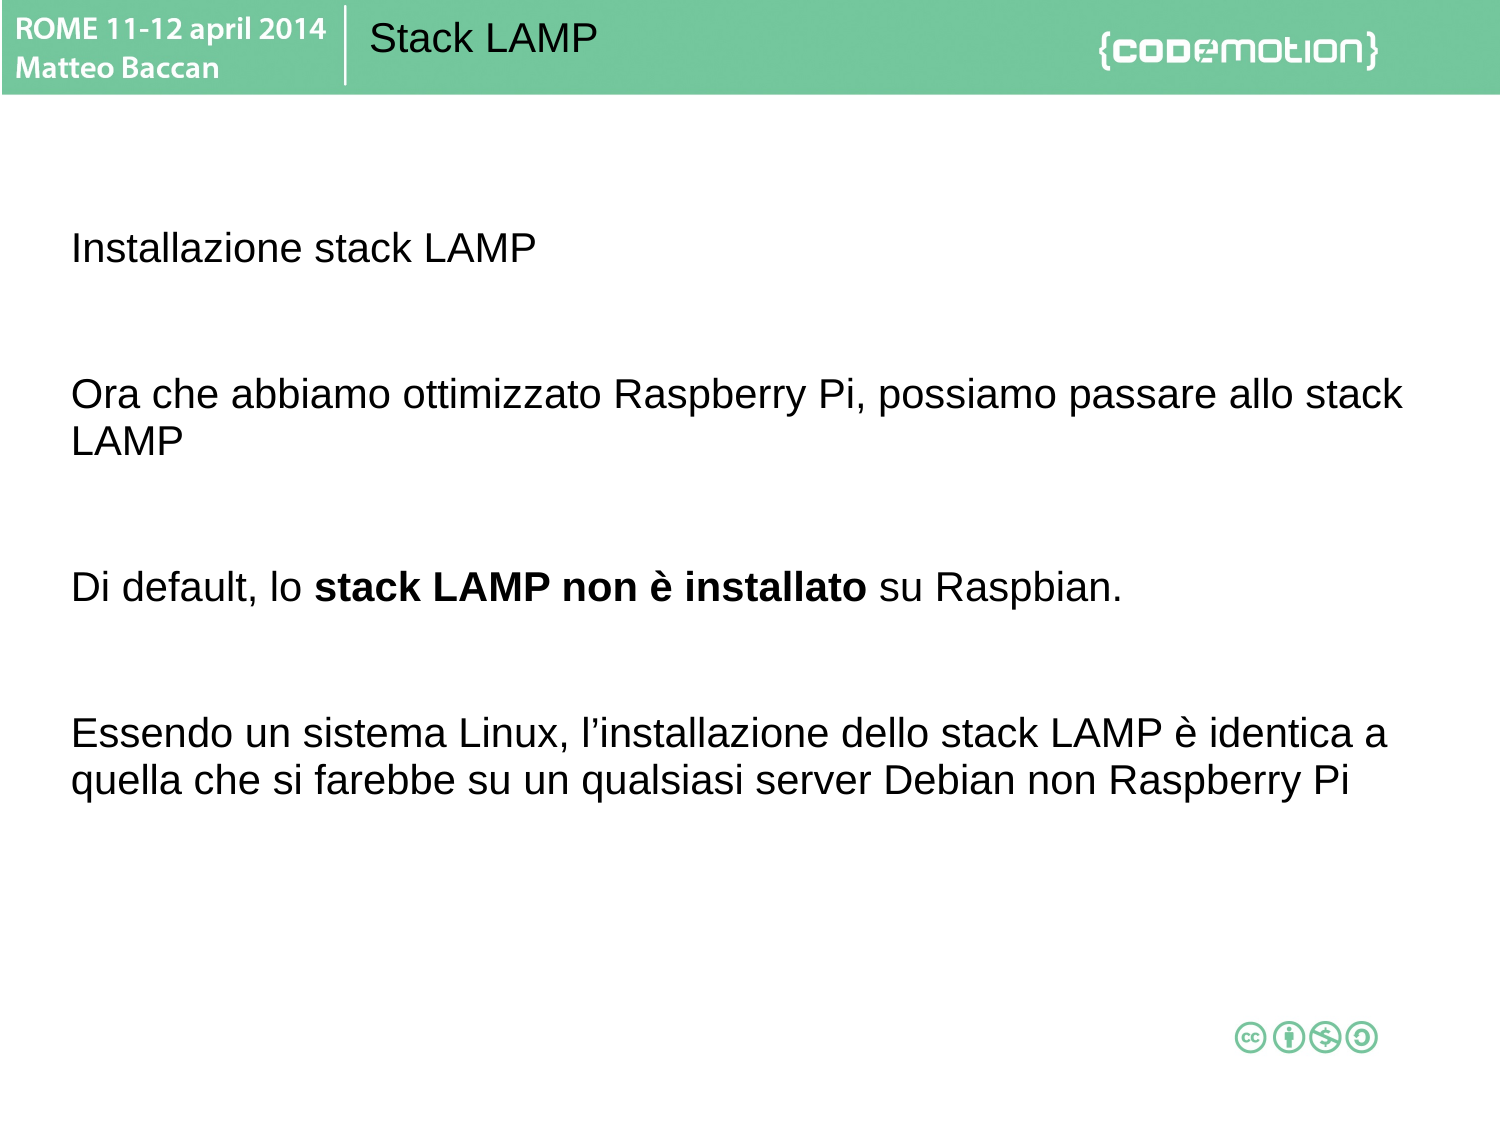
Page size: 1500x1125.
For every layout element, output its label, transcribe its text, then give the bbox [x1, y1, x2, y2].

list Stack LAMP [354, 7, 1380, 83]
text_box Installazione stack LAMP Ora che abbiamo ottimizzato Raspberry Pi, possiamo passare allo stack LAMP Di default, lo stack LAMP non è installato su Raspbian. Essendo un sistema Linux, l’installazione dello stack LAMP è identica a quella che si farebbe su un qualsiasi server Debian non Raspberry Pi [70, 224, 1441, 1016]
picture [2, 0, 1500, 1125]
